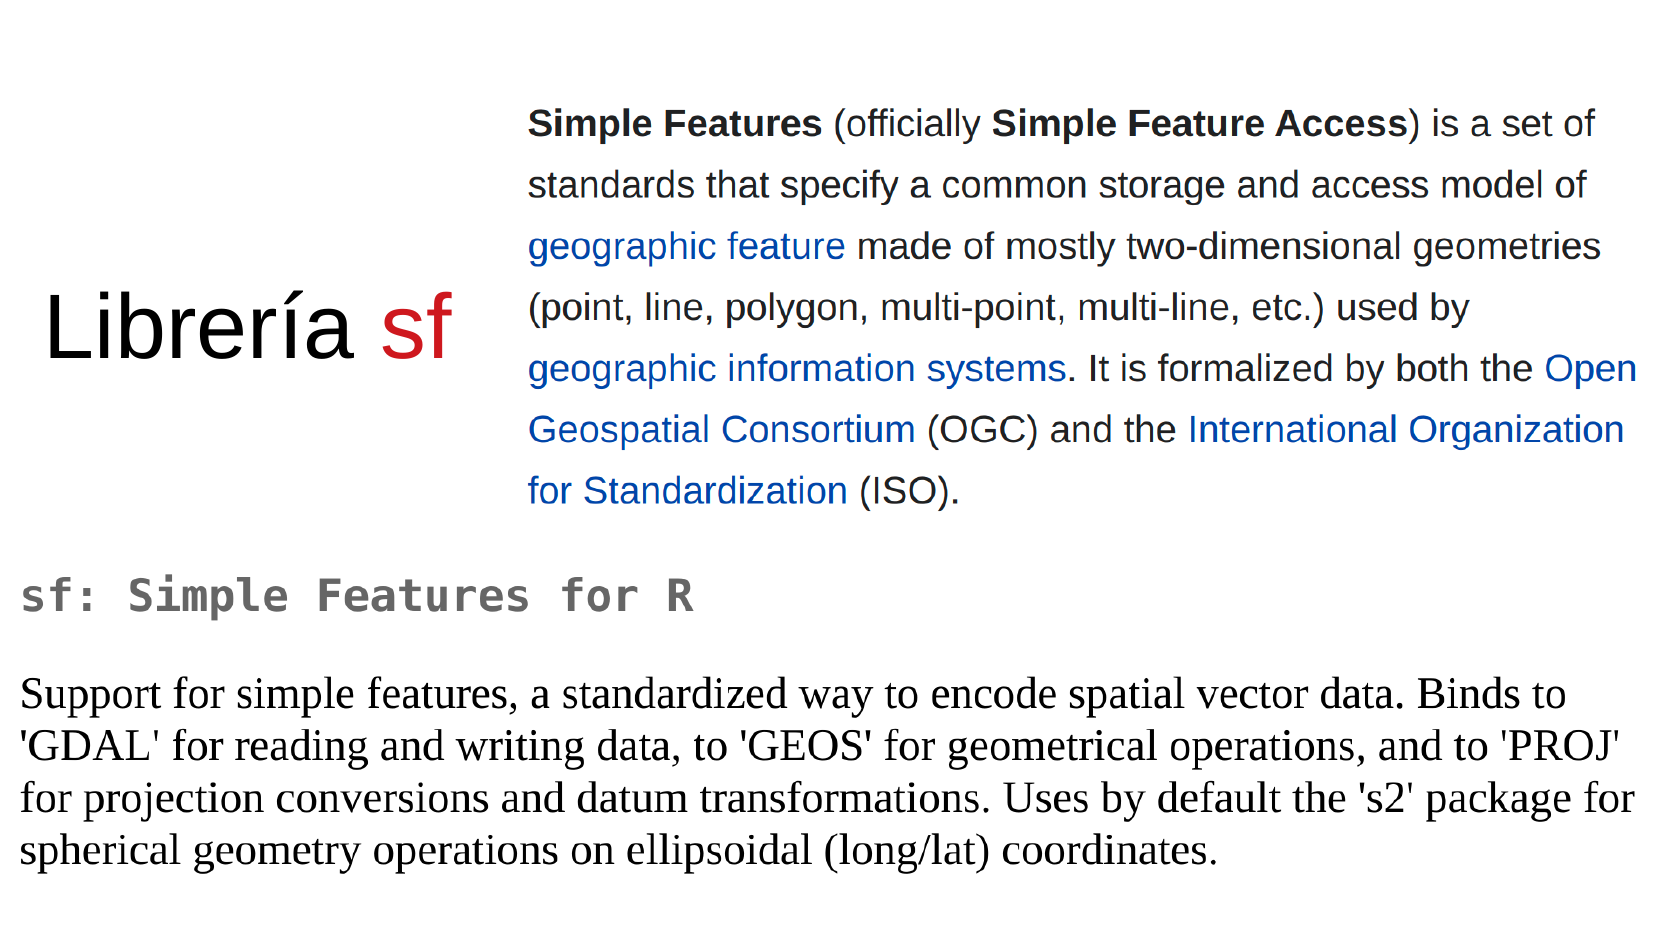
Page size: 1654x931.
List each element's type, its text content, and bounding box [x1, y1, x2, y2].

picture [507, 100, 1654, 524]
picture [3, 553, 1654, 888]
title Librería sf [0, 249, 507, 405]
